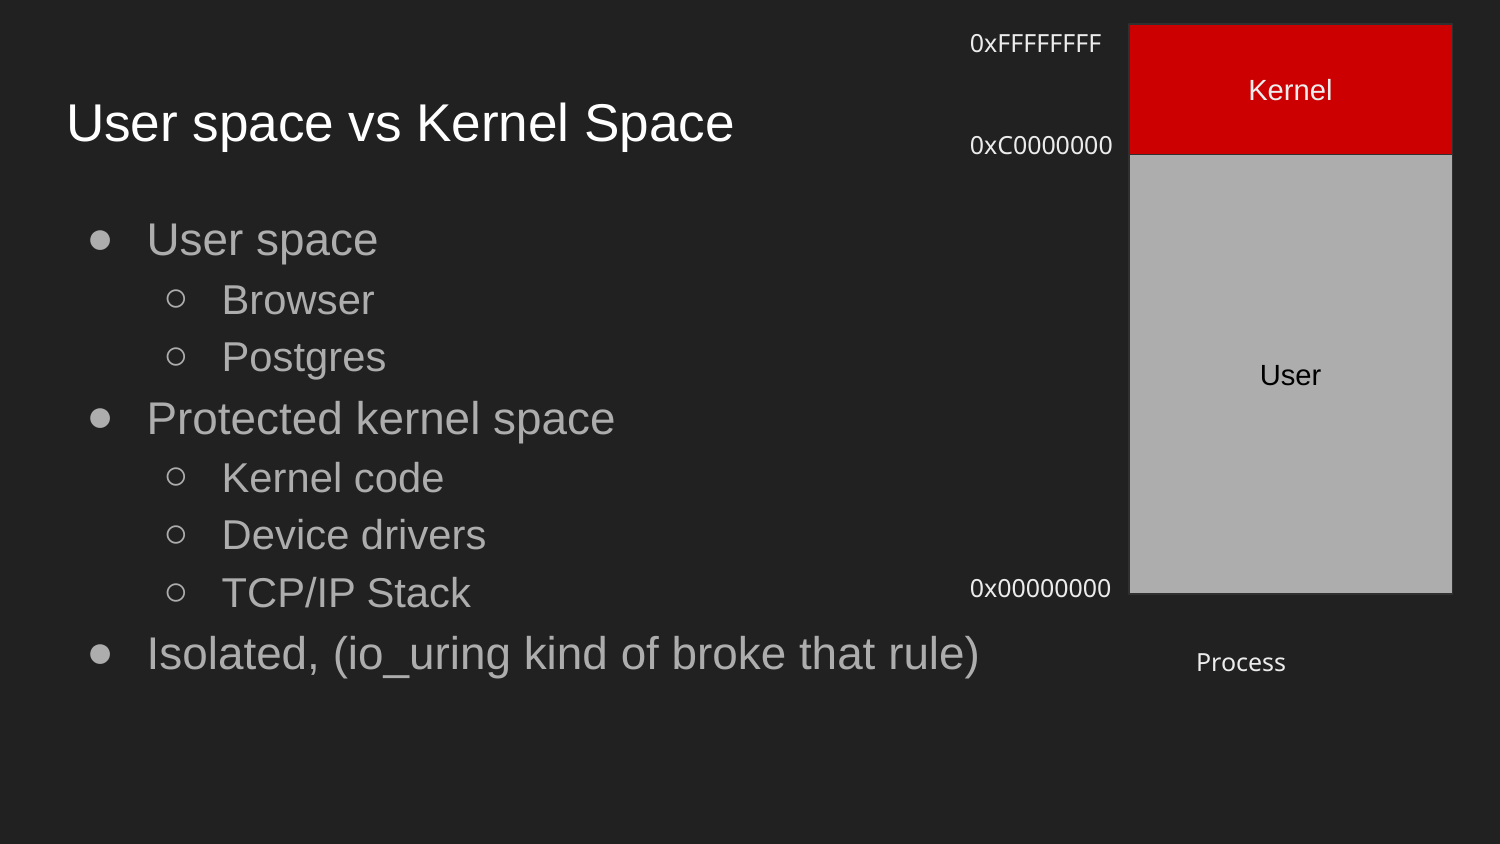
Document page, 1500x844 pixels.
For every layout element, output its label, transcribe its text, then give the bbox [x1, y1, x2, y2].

text_box Kernel [1128, 23, 1453, 155]
text_box 0xC0000000 [954, 114, 1164, 175]
text_box 0xFFFFFFFF [955, 12, 1126, 73]
text_box User [1128, 155, 1453, 594]
title User space vs Kernel Space [51, 72, 1128, 167]
text_box Process [1180, 631, 1390, 692]
text_box 0x00000000 [954, 557, 1164, 618]
list User space Browser Postgres Protected kernel space Kernel code Device drivers TCP/IP Stack Isolated, (io_uring kind of broke that rule) [56, 186, 1248, 667]
